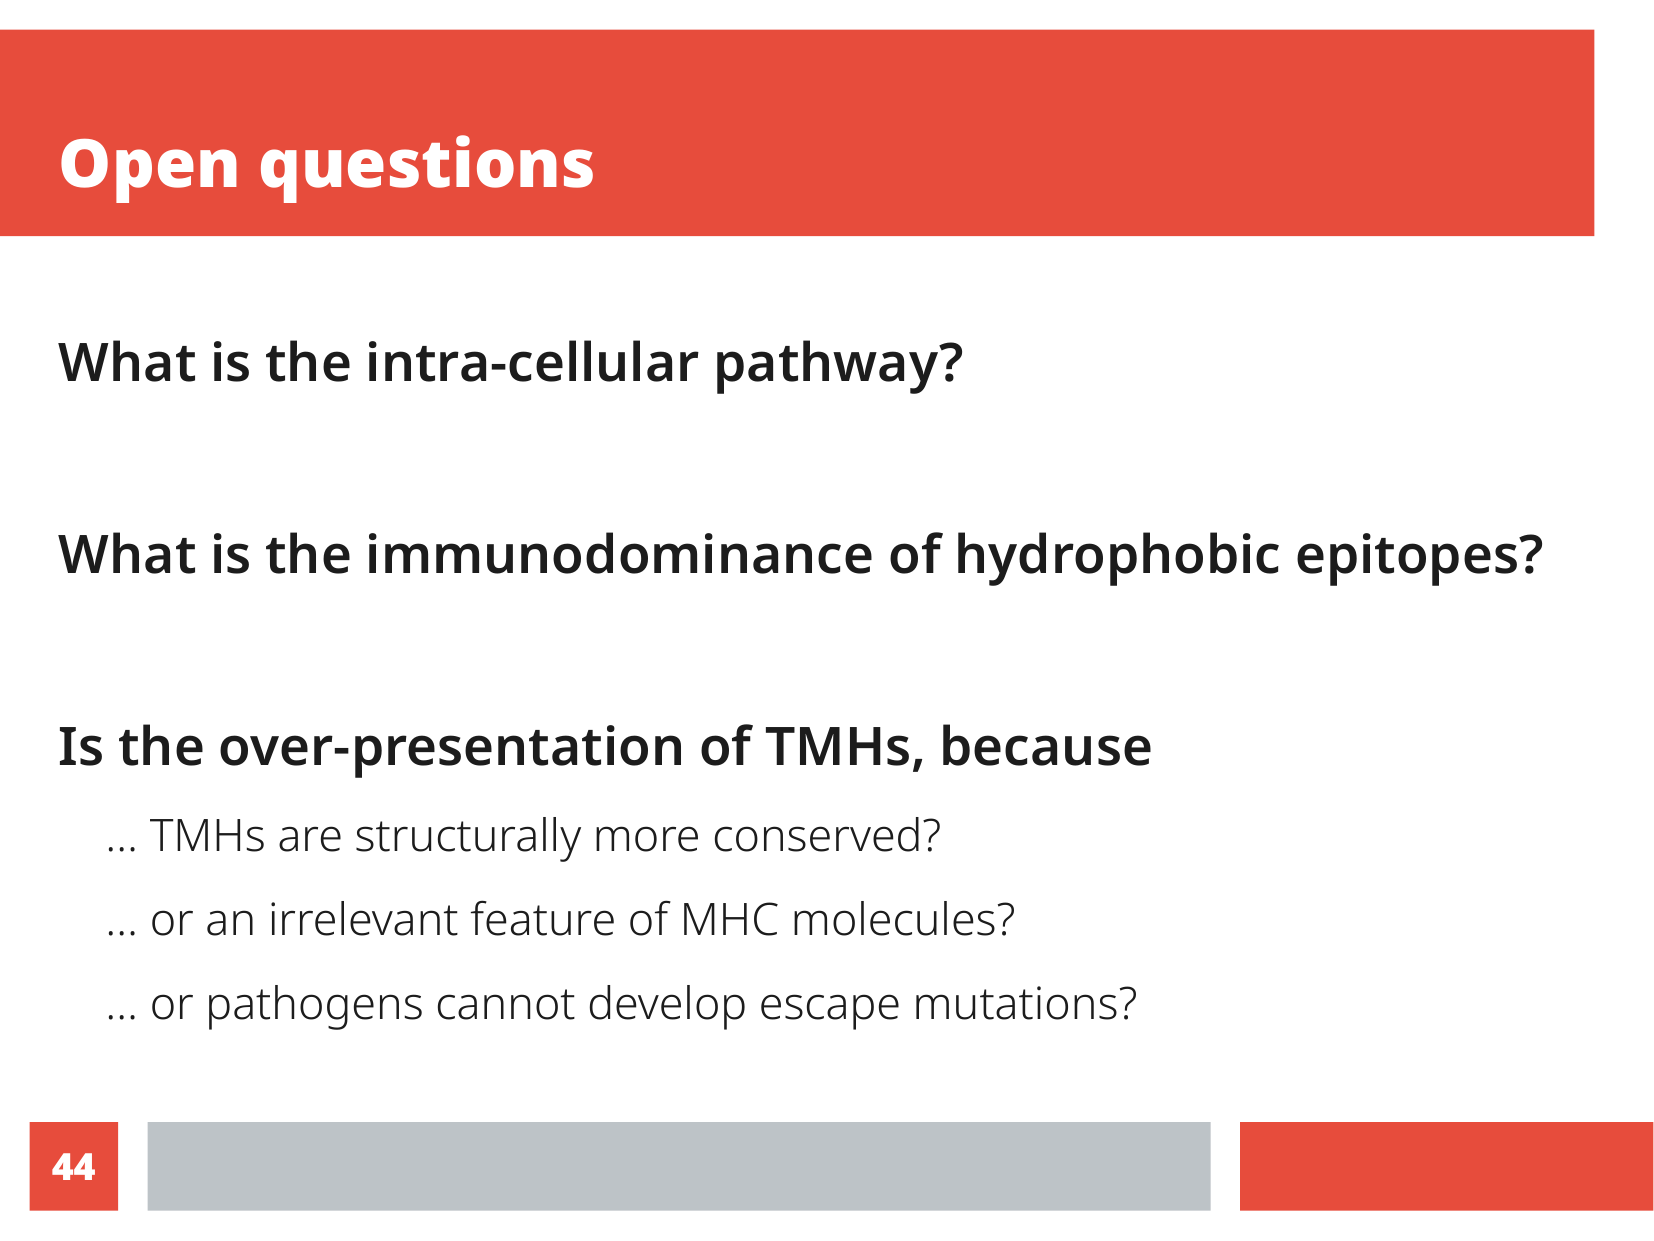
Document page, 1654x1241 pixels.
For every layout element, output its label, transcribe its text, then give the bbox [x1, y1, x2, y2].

title Open questions [59, 59, 1595, 207]
list What is the intra-cellular pathway? What is the immunodominance of hydrophobic epitopes? Is the over-presentation of TMHs, because … TMHs are structurally more conserved? … or an irrelevant feature of MHC molecules? … or pathogens cannot develop escape mutations? [59, 324, 1565, 1093]
